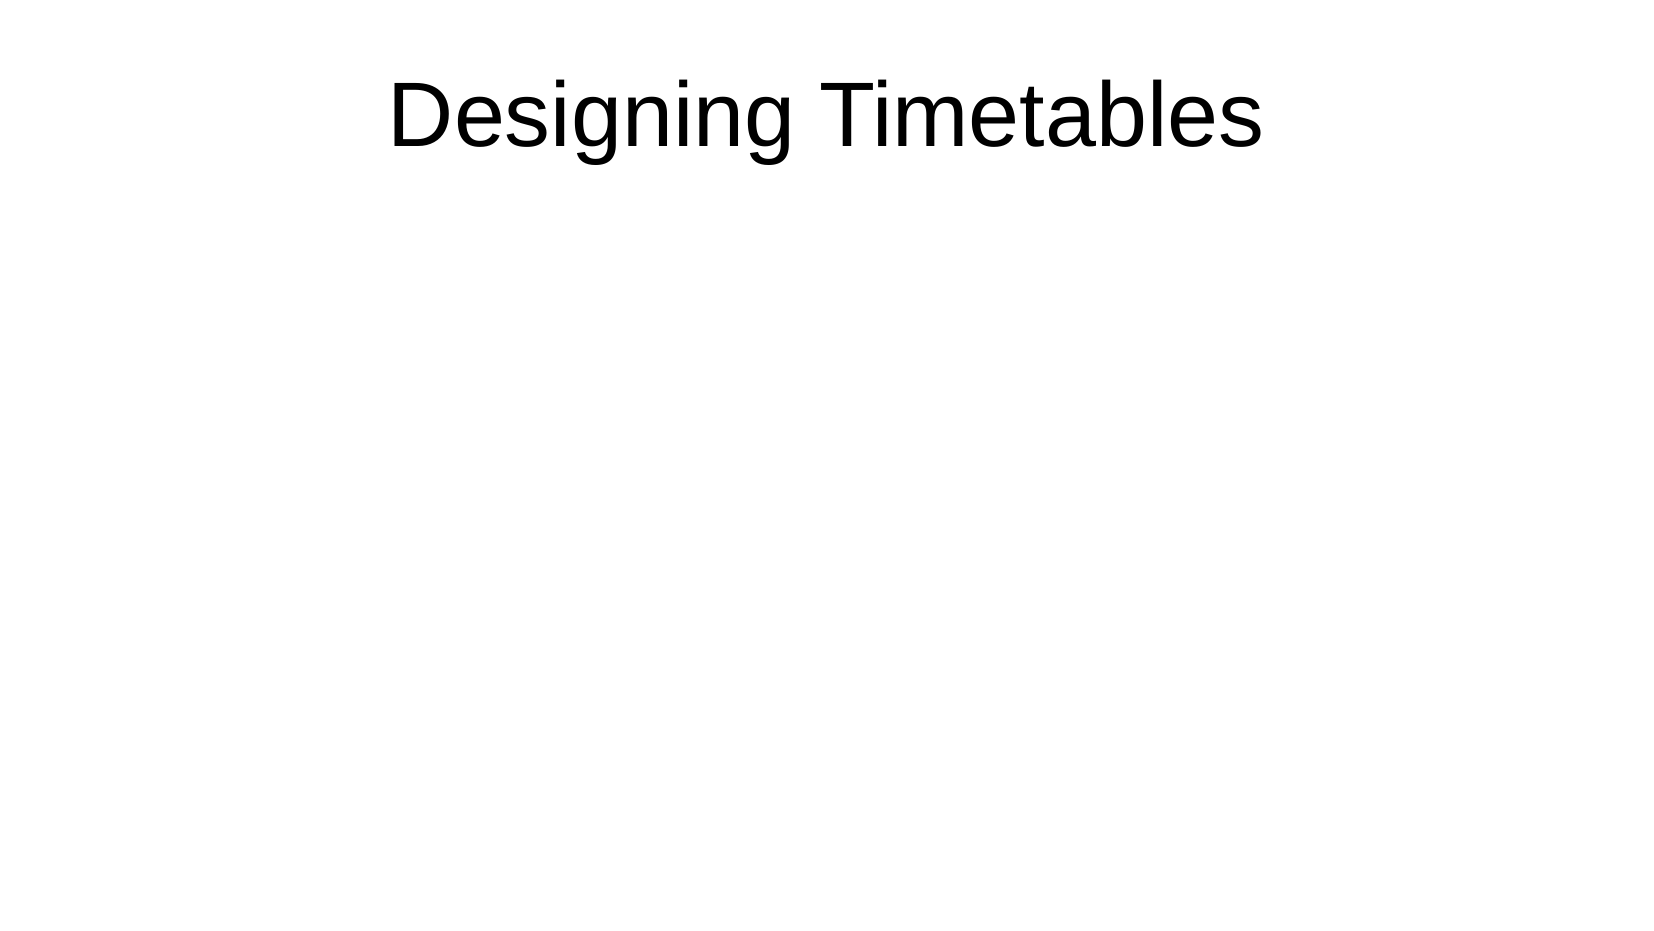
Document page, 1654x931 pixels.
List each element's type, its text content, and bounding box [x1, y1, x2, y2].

title Designing Timetables [82, 37, 1571, 193]
